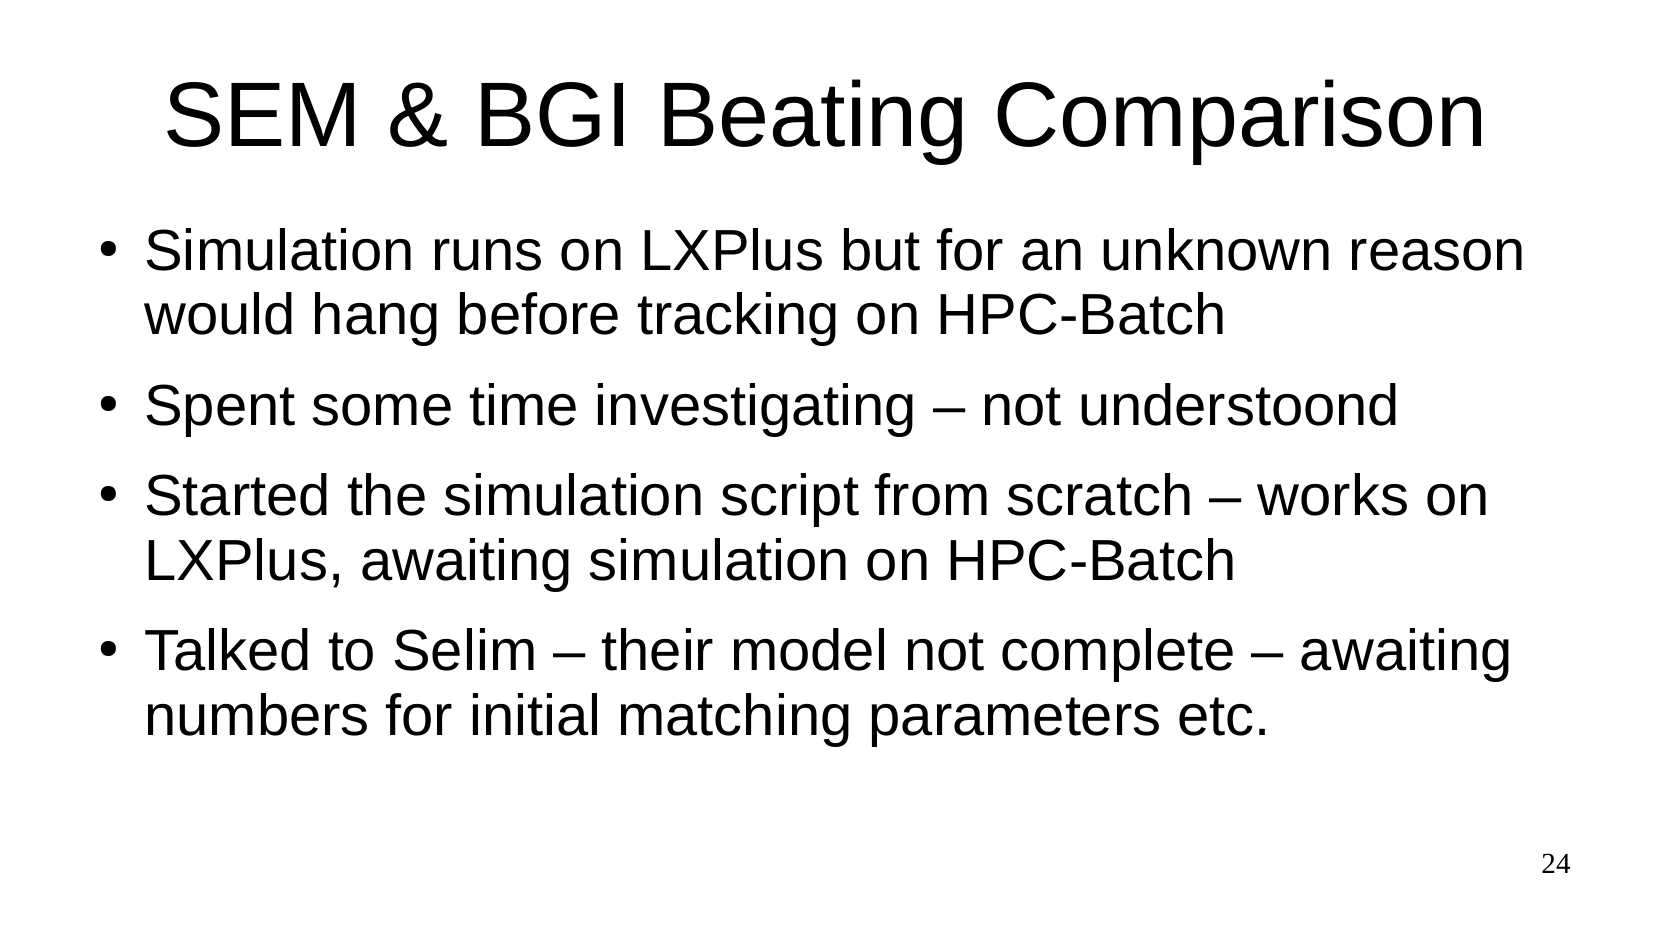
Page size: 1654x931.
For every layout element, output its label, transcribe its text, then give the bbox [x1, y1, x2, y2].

title SEM & BGI Beating Comparison [82, 37, 1571, 193]
list Simulation runs on LXPlus but for an unknown reason would hang before tracking on HPC-Batch Spent some time investigating – not understoond Started the simulation script from scratch – works on LXPlus, awaiting simulation on HPC-Batch Talked to Selim – their model not complete – awaiting numbers for initial matching parameters etc. [82, 217, 1571, 758]
